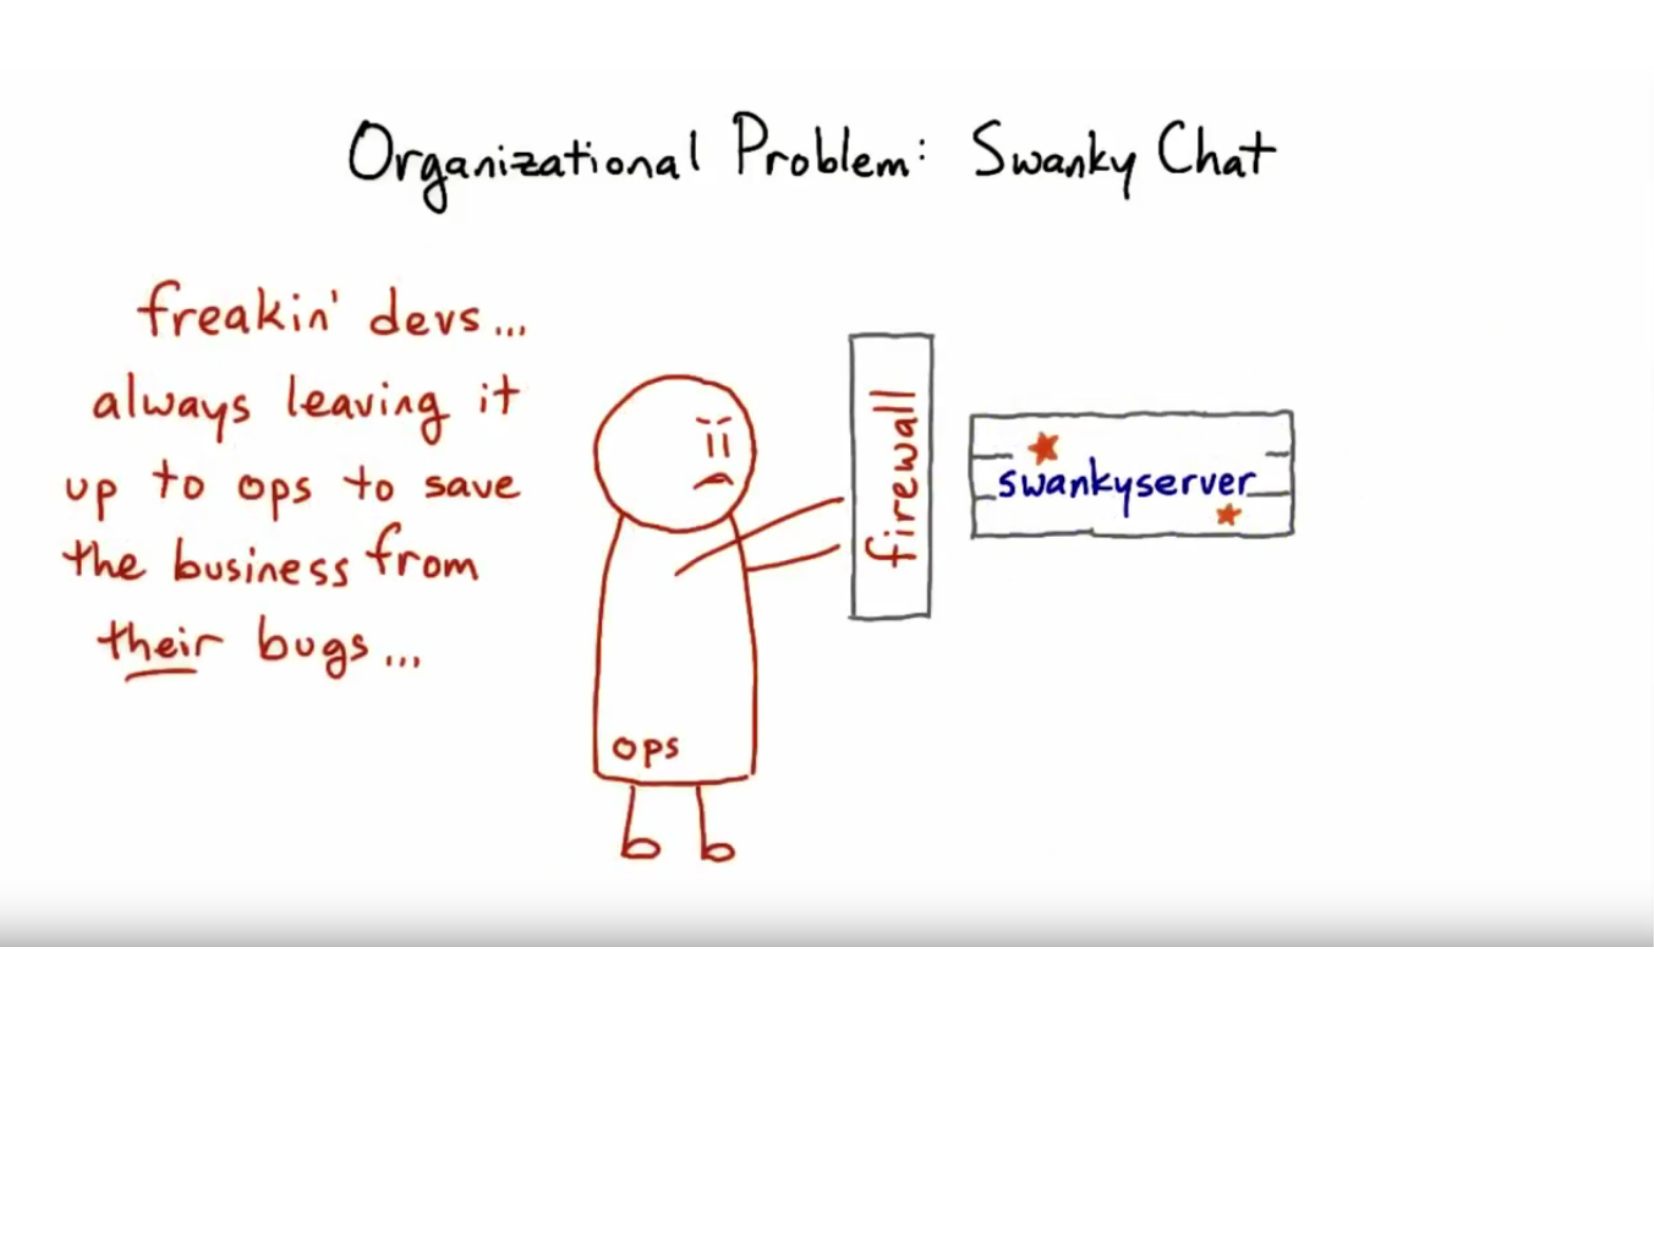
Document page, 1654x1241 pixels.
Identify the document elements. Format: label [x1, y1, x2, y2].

picture [0, 67, 1654, 947]
